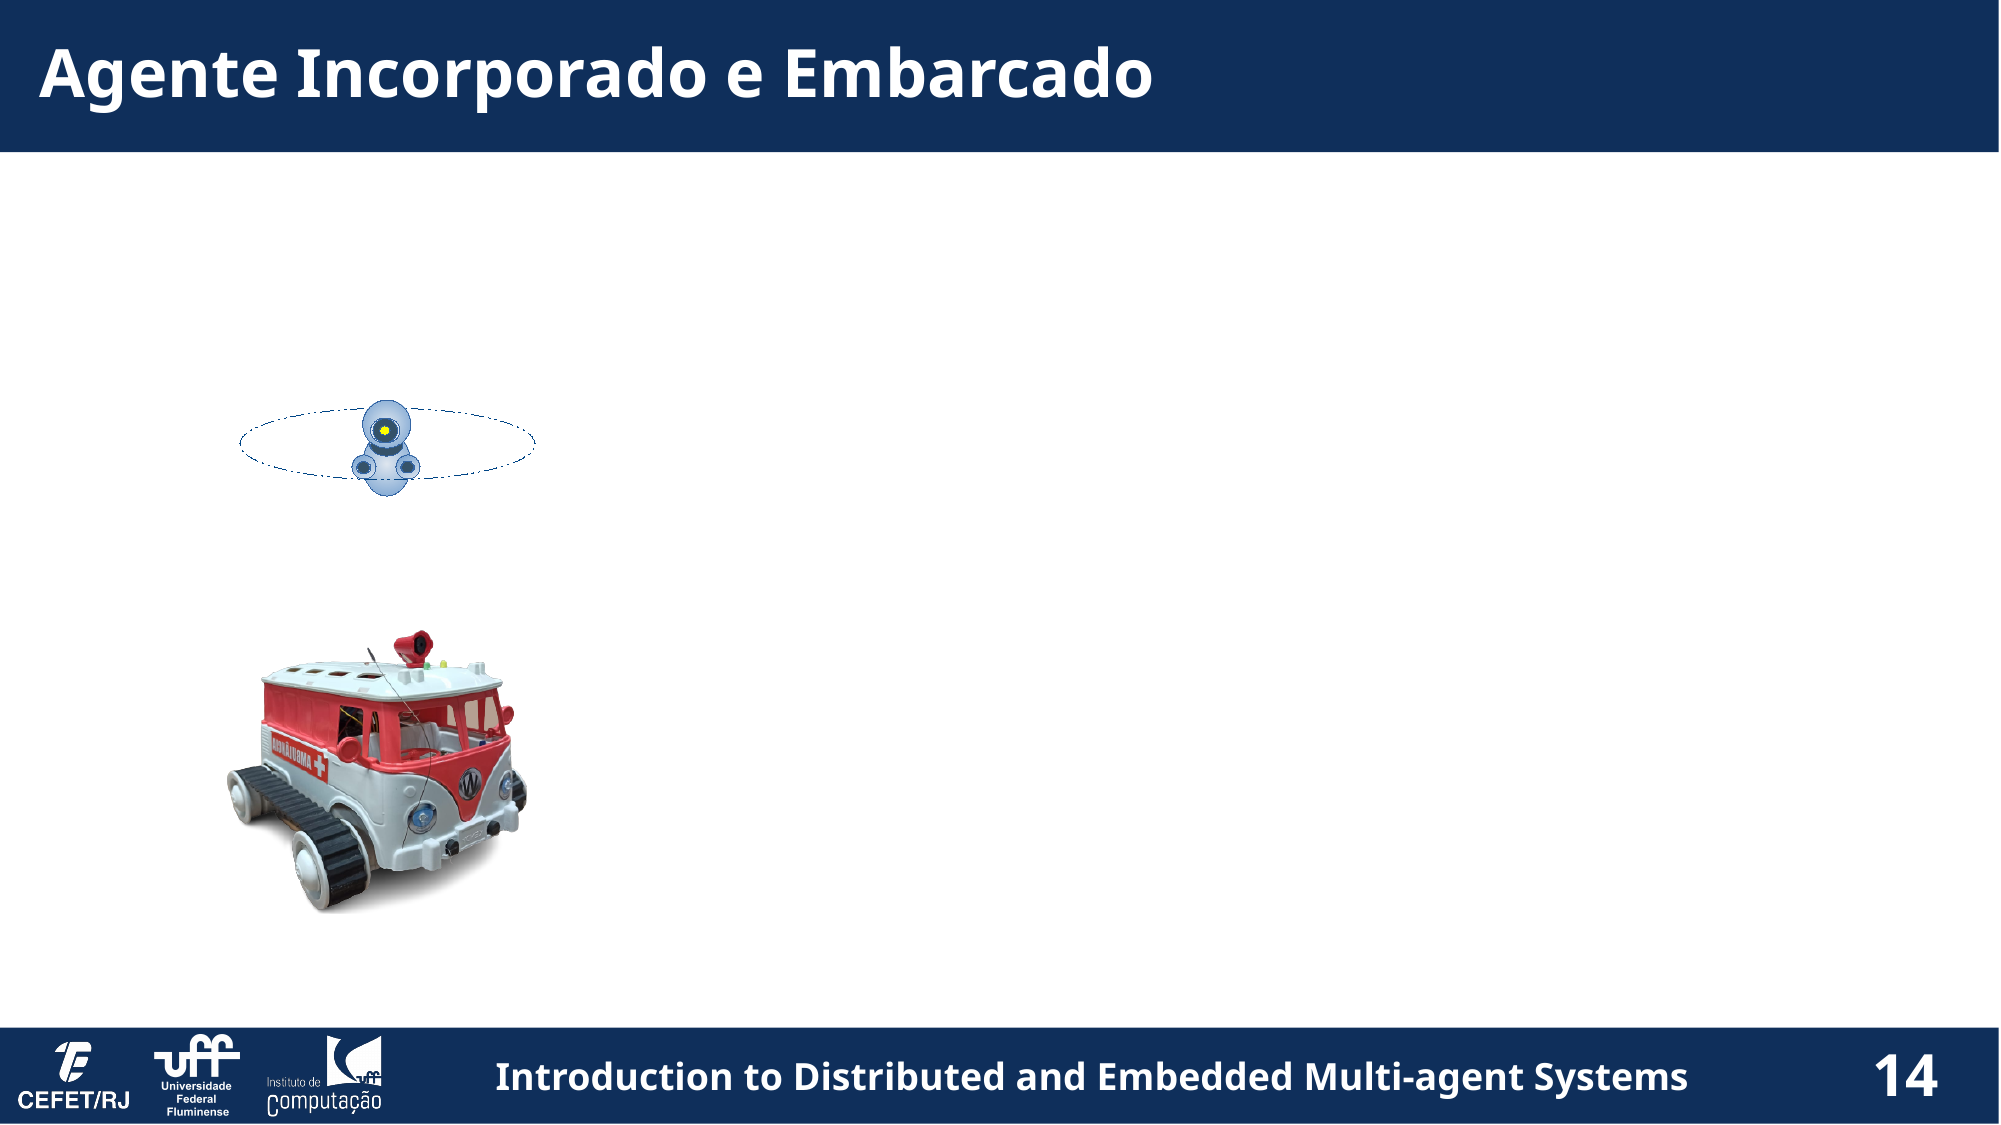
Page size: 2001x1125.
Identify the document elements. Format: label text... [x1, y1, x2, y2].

text_box Agente Incorporado e Embarcado [25, 23, 1999, 119]
picture [222, 628, 532, 915]
picture [153, 1033, 241, 1121]
picture [265, 1033, 383, 1117]
picture [18, 1021, 129, 1125]
text_box [351, 400, 421, 497]
